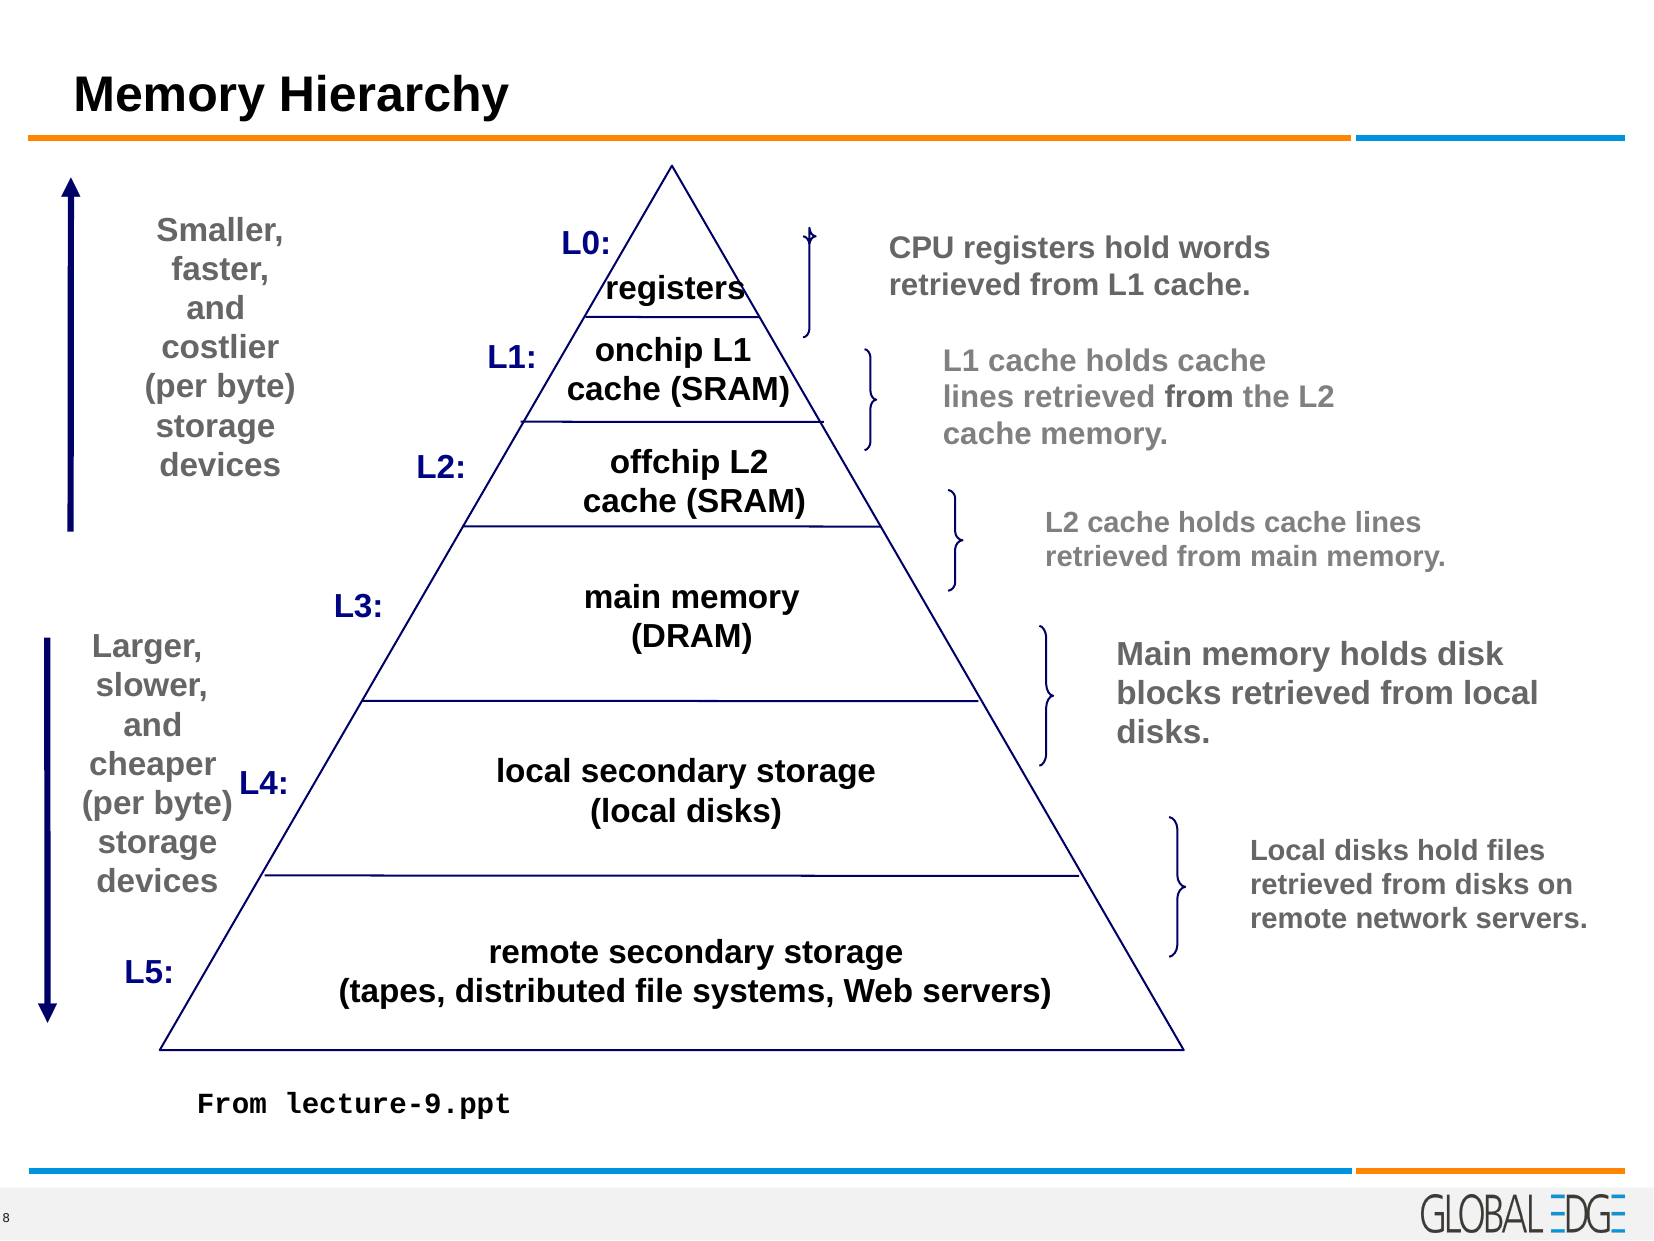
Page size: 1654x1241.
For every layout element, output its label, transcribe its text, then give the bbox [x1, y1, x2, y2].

text_box lines retrieved from the L2 [942, 379, 1344, 421]
text_box cache (SRAM) [582, 482, 807, 526]
text_box (per byte) [144, 367, 296, 406]
text_box and [123, 706, 192, 745]
text_box Local disks hold files [1249, 833, 1555, 868]
text_box cheaper [89, 745, 227, 784]
text_box L2 cache holds cache lines [1045, 506, 1431, 540]
text_box L3: [333, 587, 384, 631]
text_box devices [96, 862, 219, 906]
text_box (DRAM) [631, 617, 753, 661]
text_box retrieved from disks on [1249, 868, 1583, 902]
text_box L0: [561, 224, 612, 268]
text_box local secondary storage [496, 753, 877, 797]
text_box costlier [161, 328, 280, 367]
text_box Memory Hierarchy [73, 66, 510, 123]
text_box L1: [487, 339, 538, 383]
text_box remote network servers. [1249, 902, 1589, 941]
text_box retrieved from L1 cache. [888, 266, 1252, 308]
text_box cache (SRAM) [566, 370, 791, 415]
text_box on­chip L1 [594, 331, 752, 370]
picture [1421, 1194, 1625, 1233]
text_box registers [605, 269, 746, 313]
text_box Main memory holds disk [1116, 635, 1514, 674]
text_box From lecture-9.ppt [196, 1089, 512, 1124]
text_box cache memory. [942, 416, 1172, 457]
text_box [0, 0, 1654, 1241]
text_box storage [155, 407, 286, 445]
text_box storage [97, 823, 218, 862]
text_box remote secondary storage [488, 933, 905, 972]
text_box 8 [2, 1210, 11, 1226]
text_box retrieved from main memory. [1045, 540, 1450, 579]
text_box L5: [124, 953, 175, 997]
text_box Larger, [91, 627, 224, 672]
text_box disks. [1116, 713, 1211, 757]
text_box Smaller, [156, 211, 285, 250]
text_box main memory [583, 578, 801, 622]
text_box blocks retrieved from local [1116, 674, 1549, 718]
text_box slower, [95, 666, 220, 711]
text_box (tapes, distributed file systems, Web servers) [338, 972, 1054, 1016]
text_box L2: [416, 449, 467, 493]
text_box (local disks) [590, 791, 783, 836]
text_box L4: [239, 764, 289, 808]
text_box L1 cache holds cache [942, 342, 1276, 379]
text_box CPU registers hold words [888, 230, 1281, 271]
text_box devices [159, 446, 282, 484]
text_box (per byte) [81, 784, 234, 828]
text_box and [186, 289, 255, 328]
text_box faster, [171, 250, 270, 289]
text_box off­chip L2 [609, 443, 769, 482]
